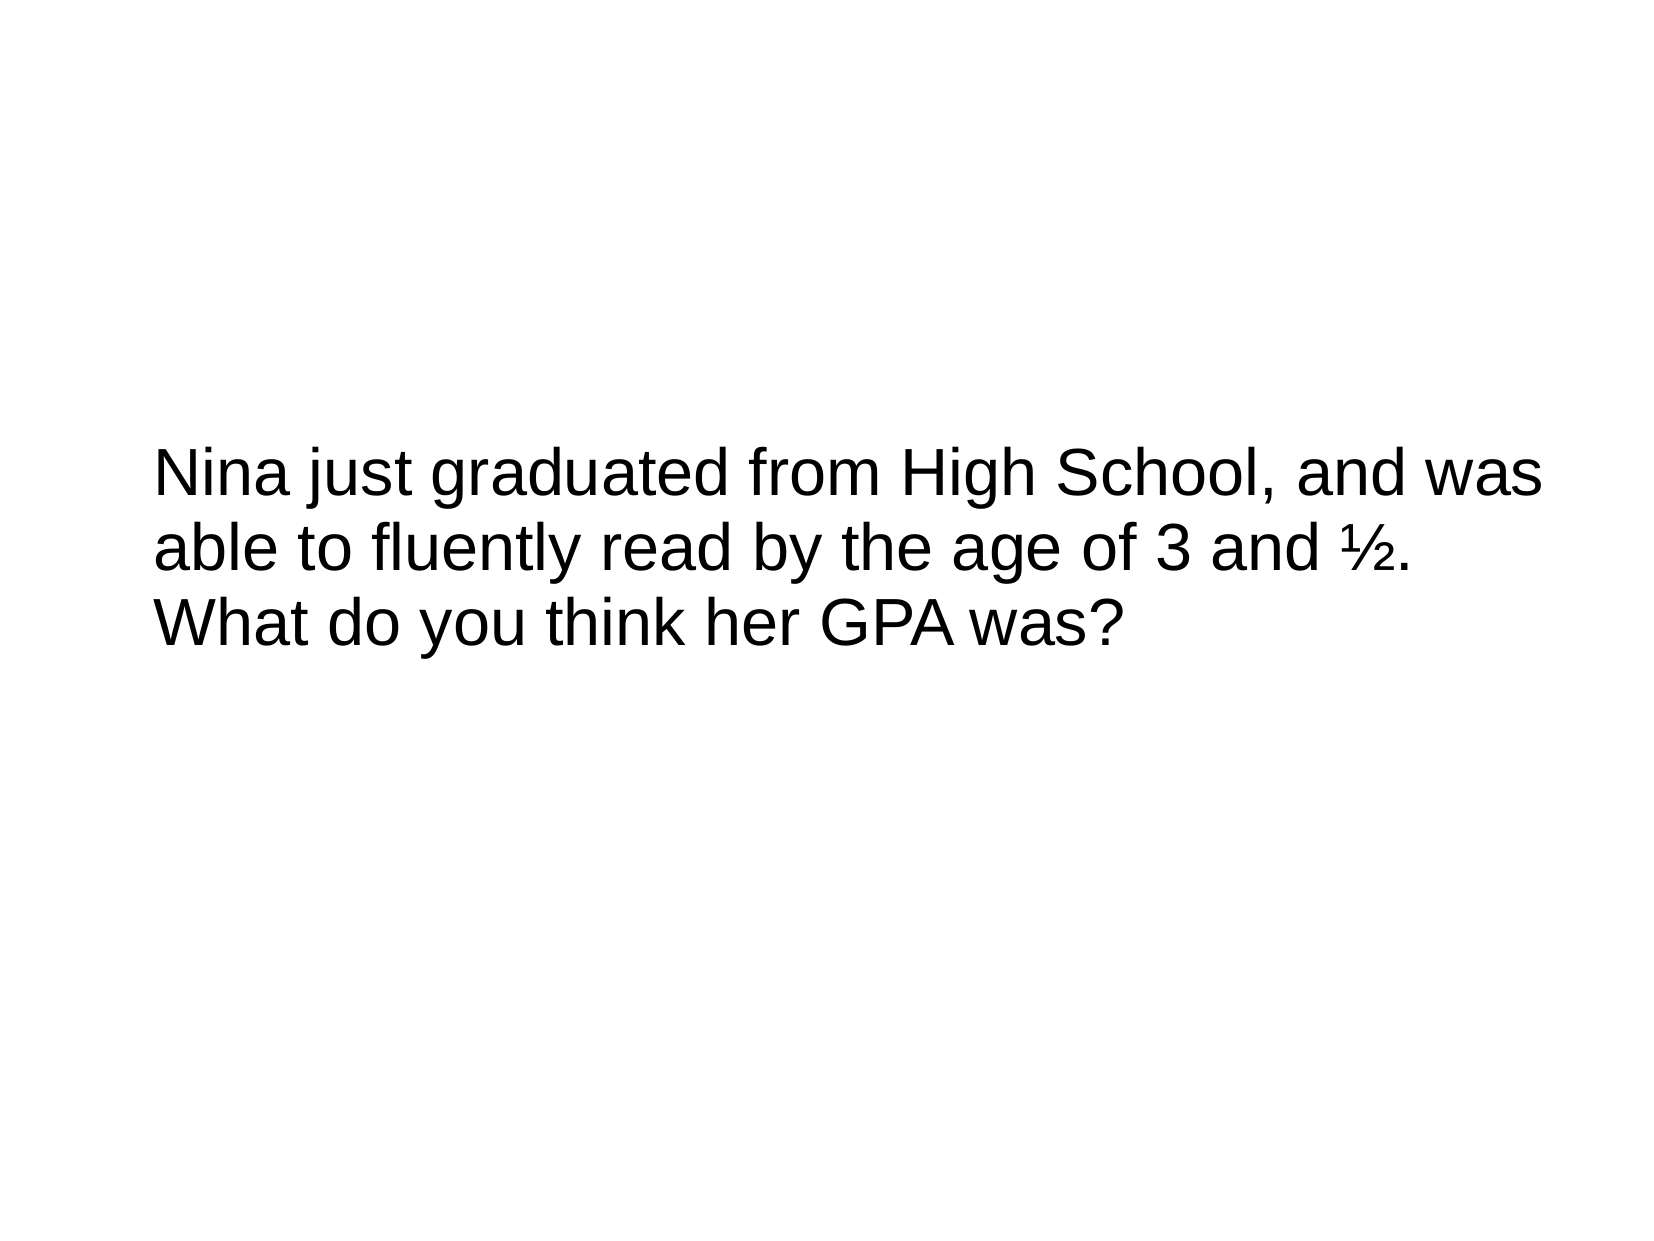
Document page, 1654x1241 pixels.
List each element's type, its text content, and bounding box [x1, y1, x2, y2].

list Nina just graduated from High School, and was able to fluently read by the age of 3 and ½. What do you think her GPA was? [82, 435, 1571, 721]
